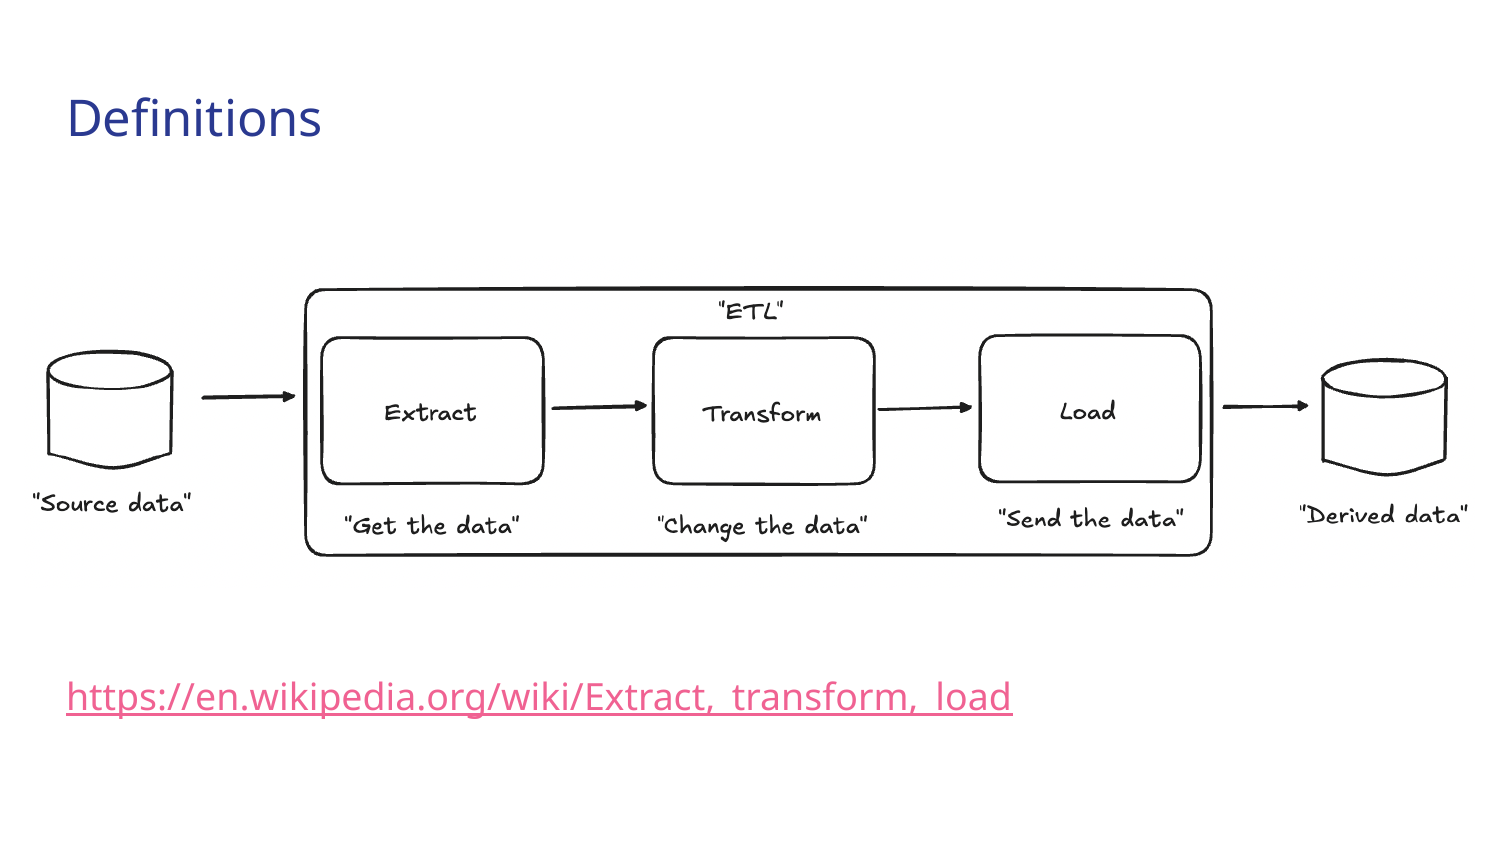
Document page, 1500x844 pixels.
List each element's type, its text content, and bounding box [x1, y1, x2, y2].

picture [24, 256, 1475, 588]
title Definitions [51, 67, 1449, 167]
text_box https://en.wikipedia.org/wiki/Extract,_transform,_load [51, 657, 1475, 793]
